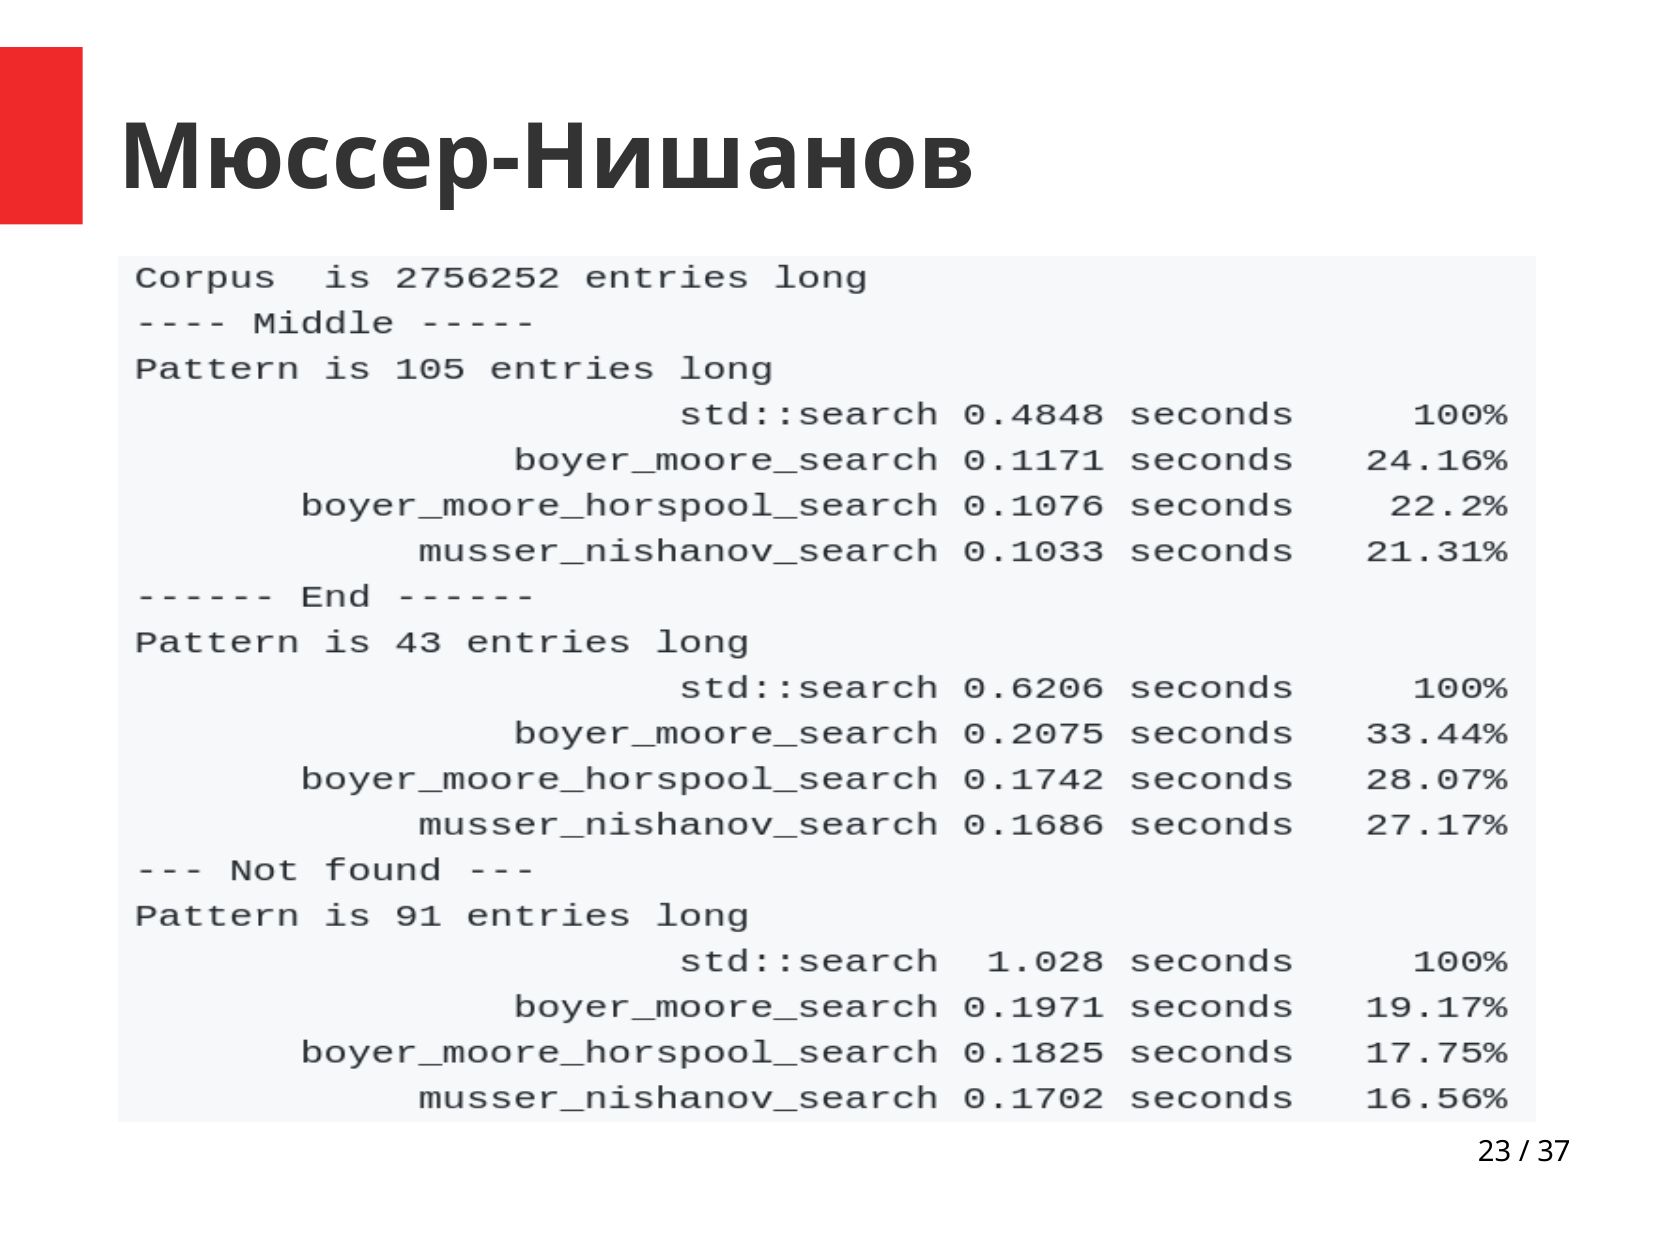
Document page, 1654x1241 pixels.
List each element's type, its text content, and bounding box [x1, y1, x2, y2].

title Мюссер-Нишанов [118, 49, 1571, 257]
picture [118, 256, 1536, 1123]
